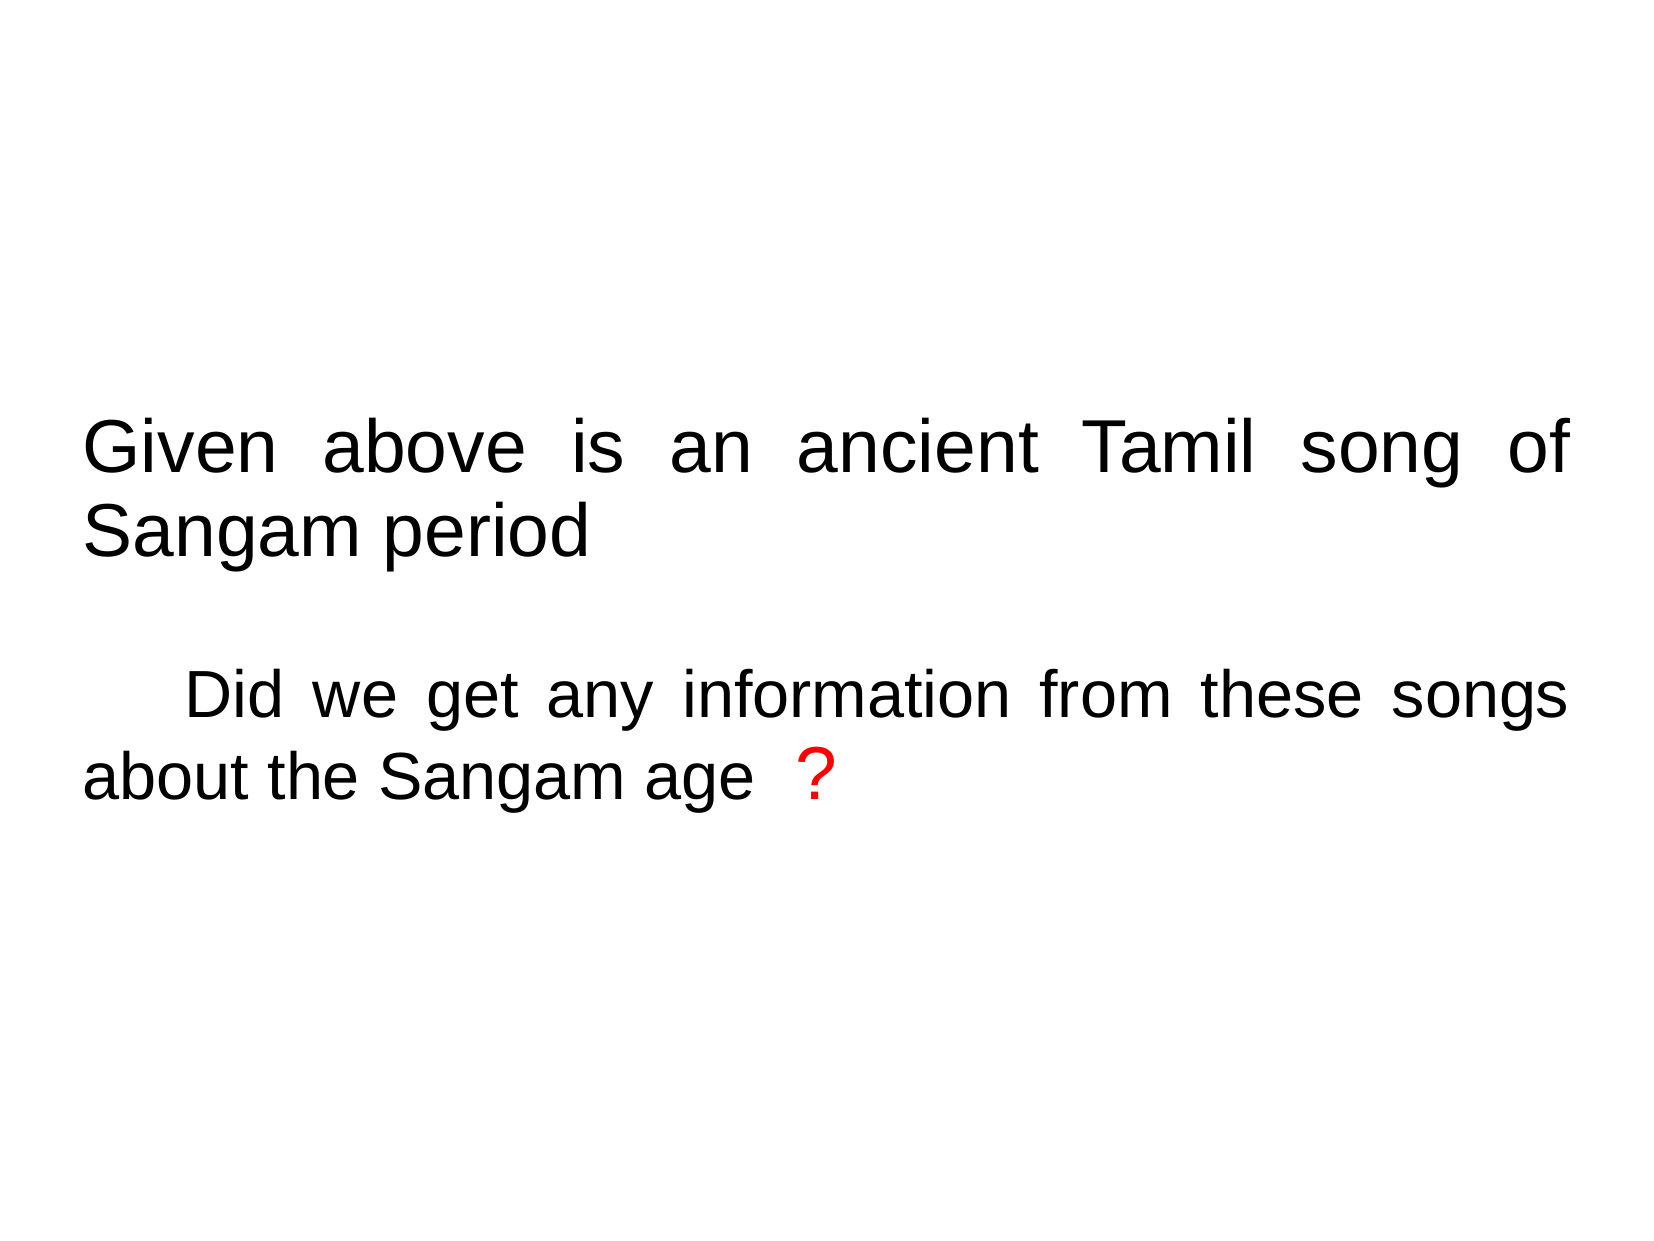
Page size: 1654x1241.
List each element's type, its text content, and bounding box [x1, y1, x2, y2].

subtitle Given above is an ancient Tamil song of Sangam period Did we get any information from these songs about the Sangam age ? [82, 129, 1571, 1090]
